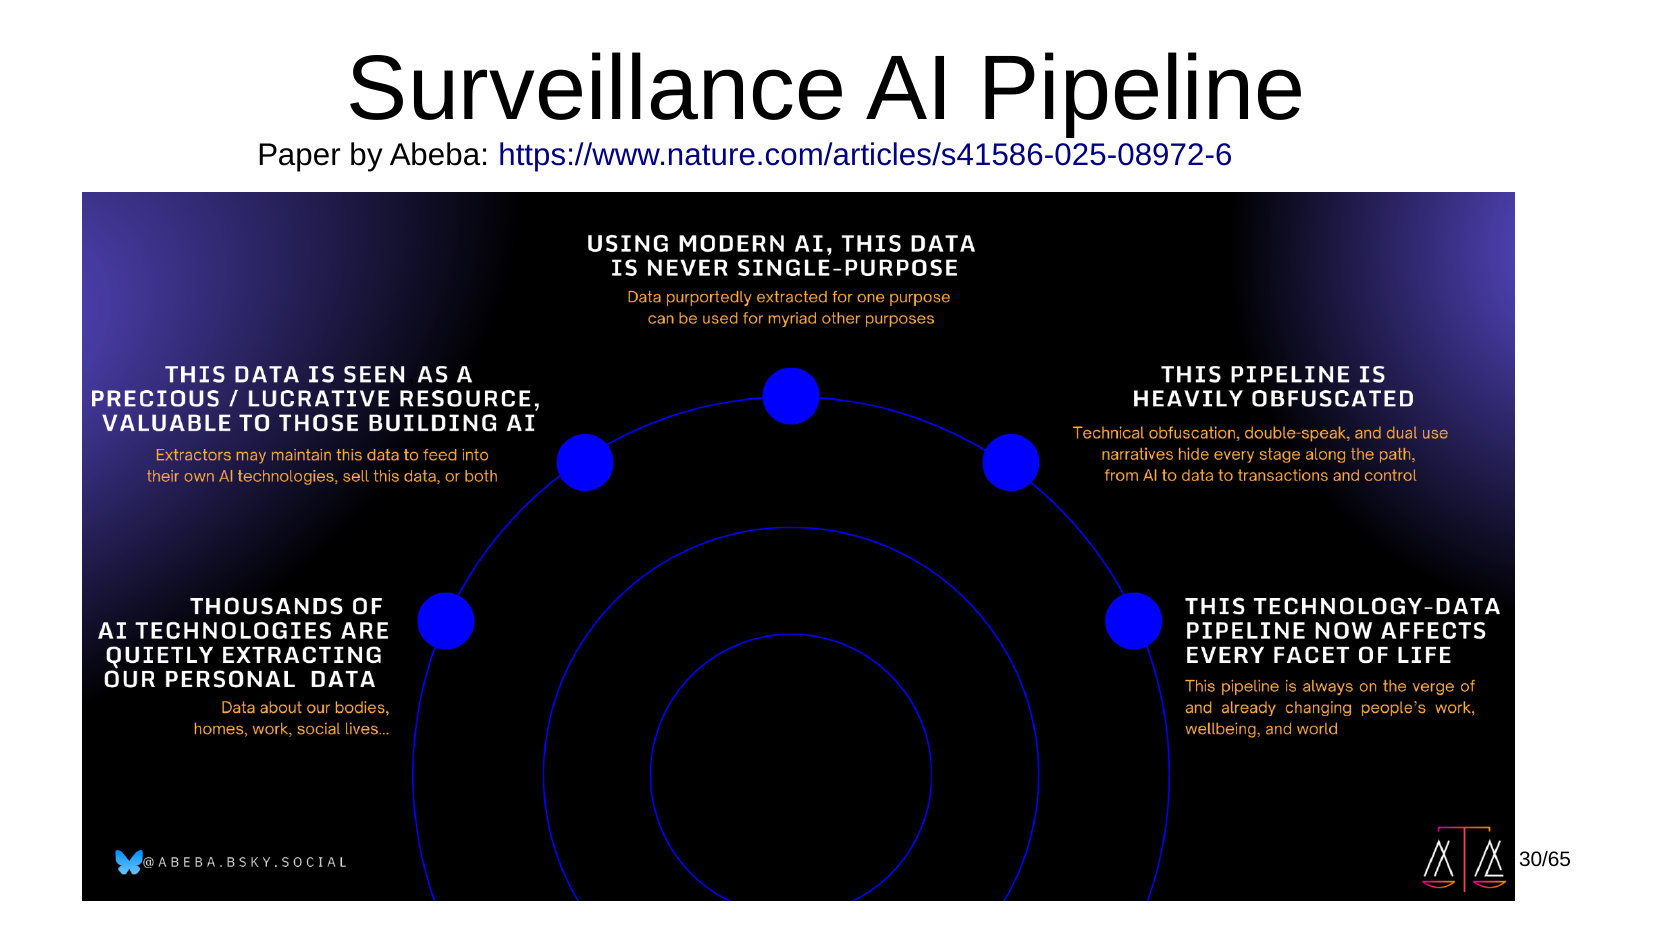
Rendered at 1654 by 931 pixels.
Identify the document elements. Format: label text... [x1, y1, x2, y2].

title Surveillance AI Pipeline [82, 10, 1571, 166]
text_box Paper by Abeba: https://www.nature.com/articles/s41586-025-08972-6 [70, 129, 1430, 229]
picture [82, 192, 1515, 902]
